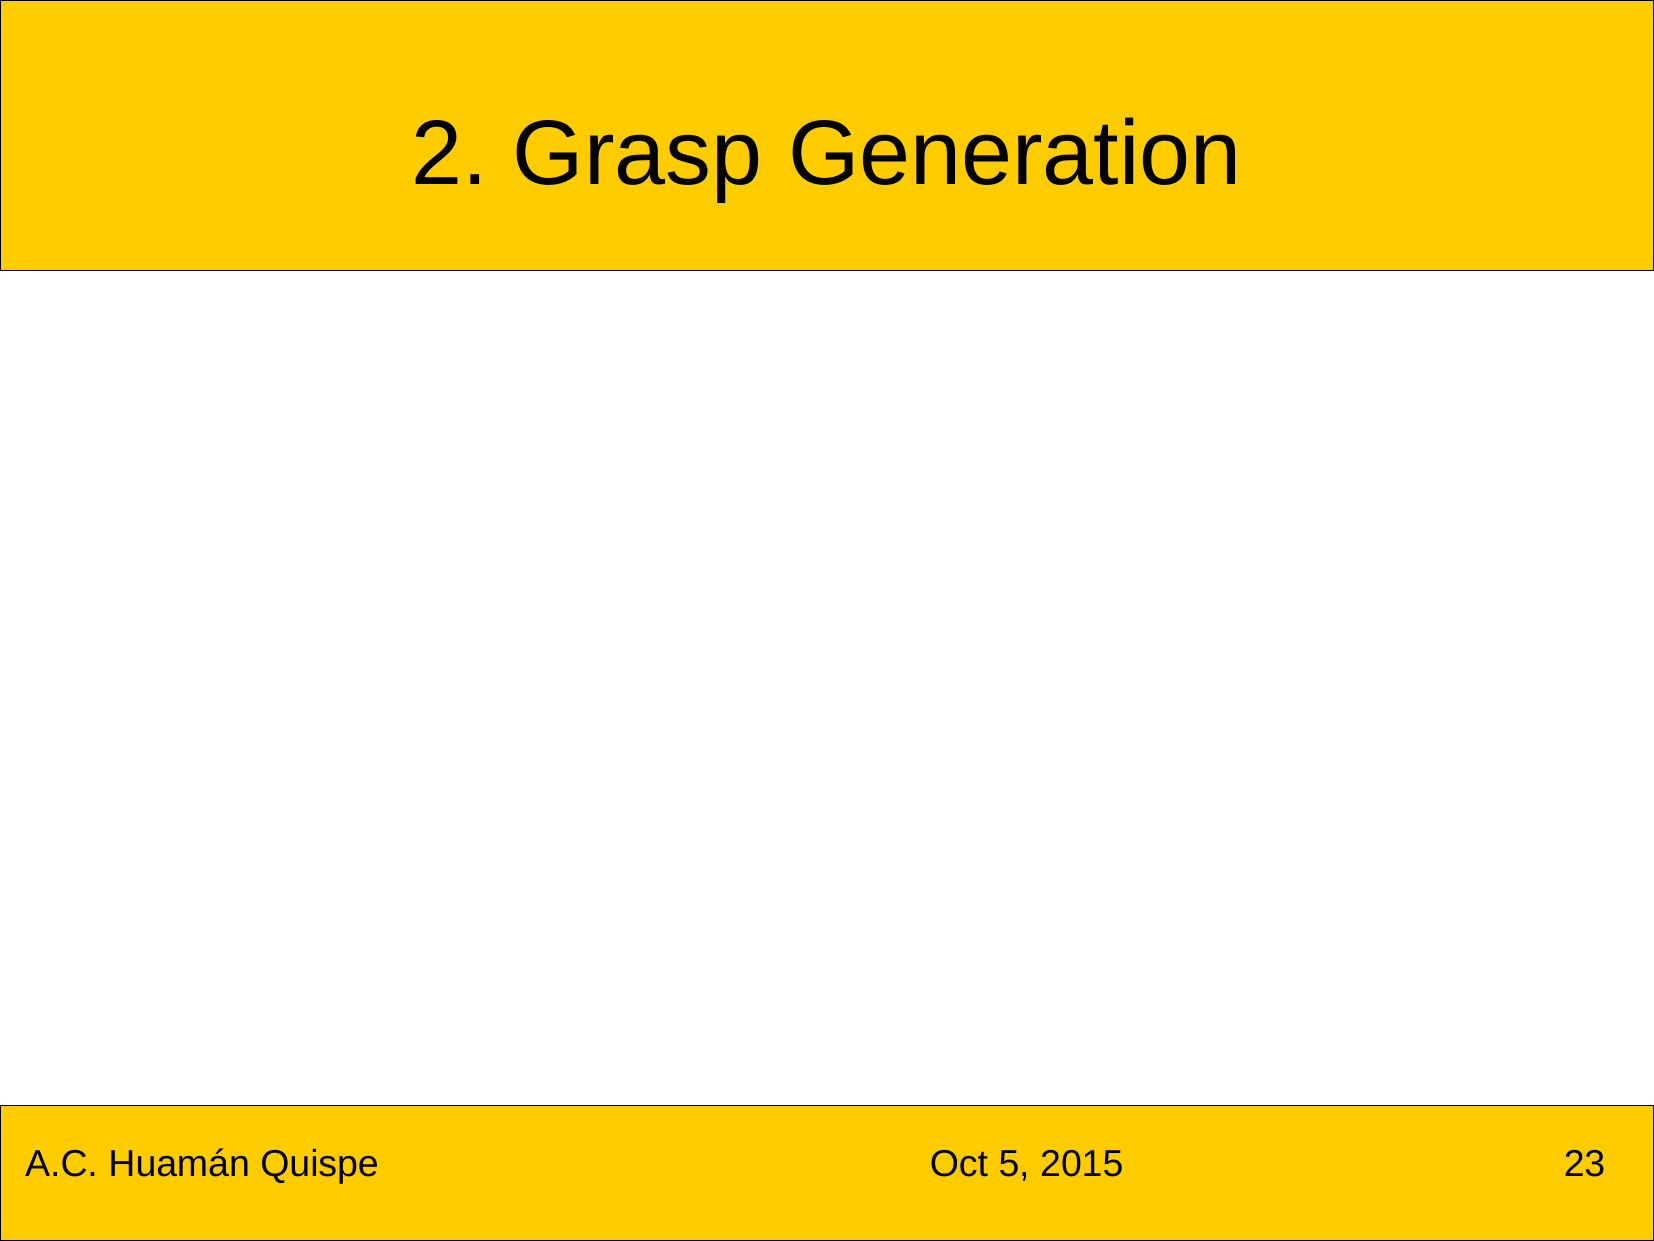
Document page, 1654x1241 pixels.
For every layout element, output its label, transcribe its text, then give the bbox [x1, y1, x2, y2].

title 2. Grasp Generation [82, 49, 1571, 257]
